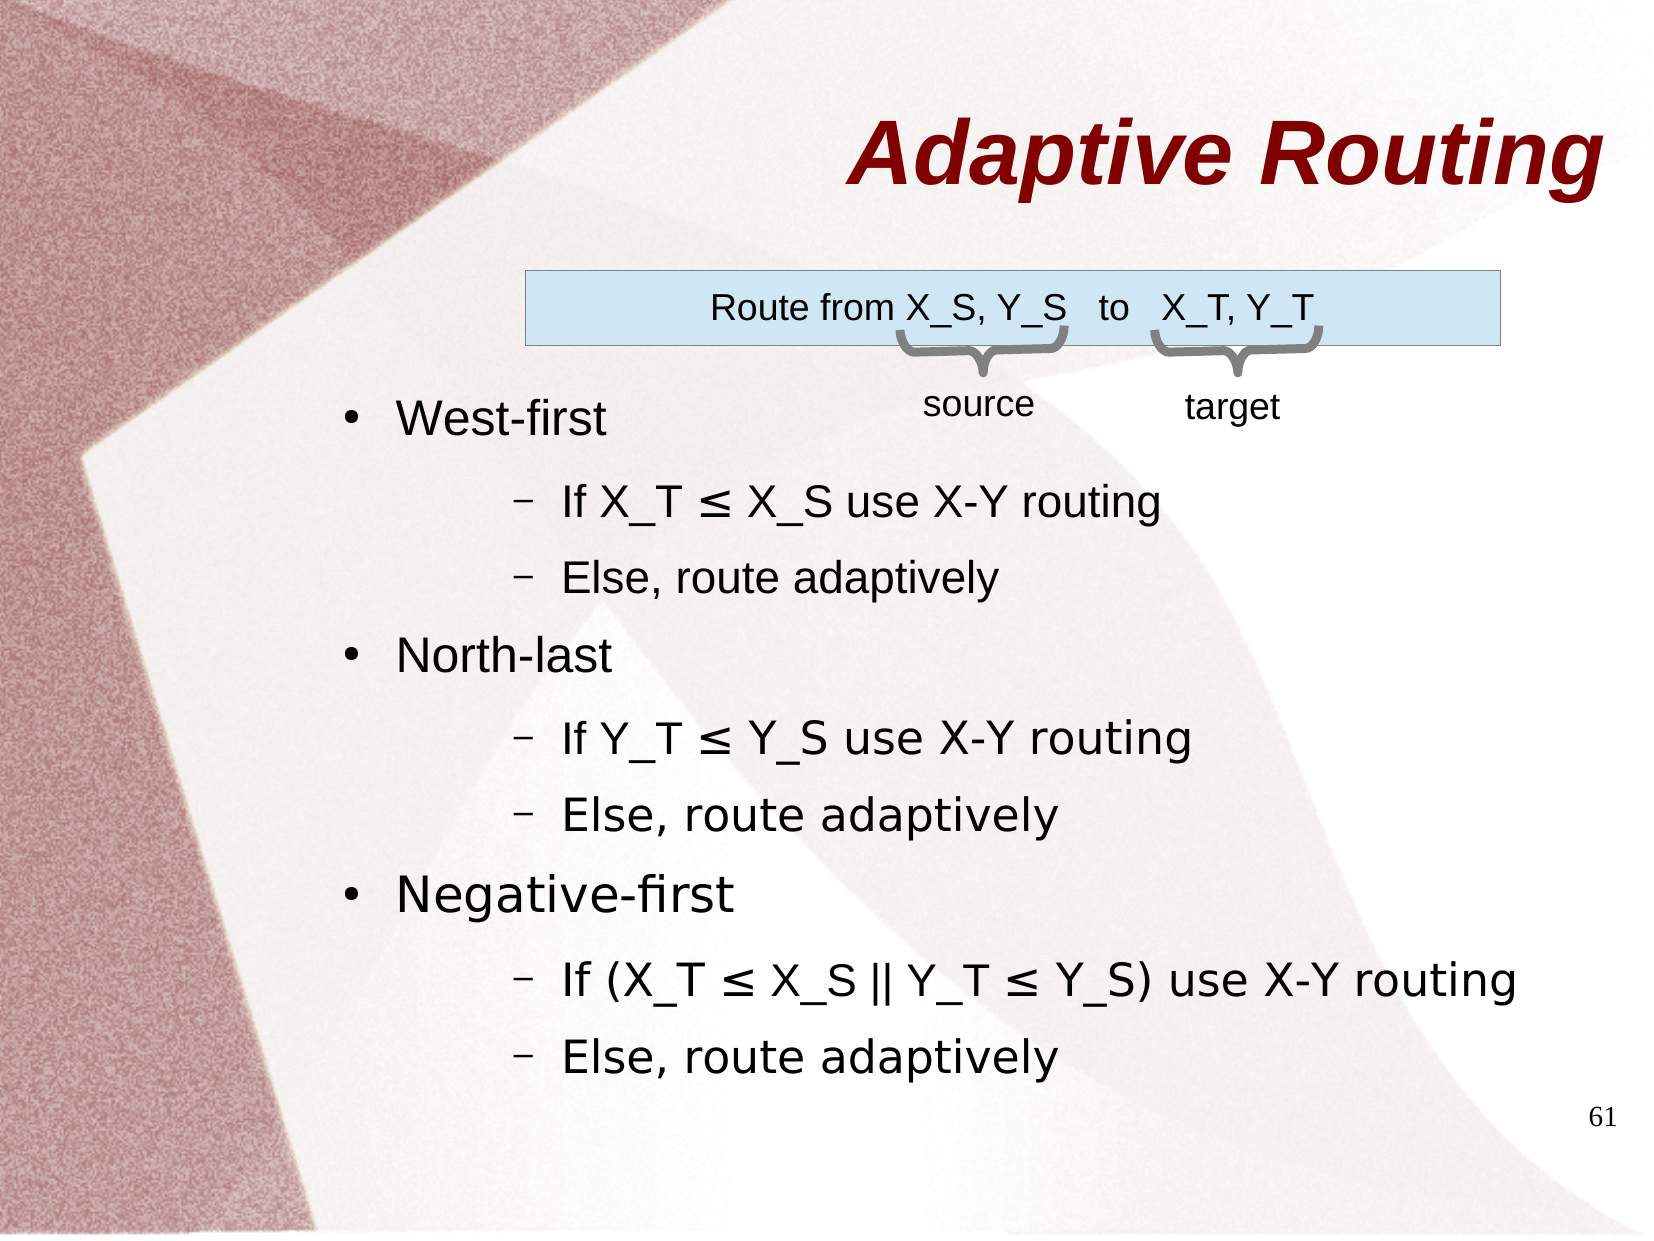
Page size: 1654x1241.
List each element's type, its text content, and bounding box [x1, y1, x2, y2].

text_box source [908, 375, 1051, 432]
text_box target [1170, 378, 1296, 436]
list West-first If X_T ≤ X_S use X-Y routing Else, route adaptively North-last If Y_T ≤ Y_S use X-Y routing Else, route adaptively Negative-first If (X_T ≤ X_S || Y_T ≤ Y_S) use X-Y routing Else, route adaptively [324, 390, 1601, 1085]
picture [0, 0, 1654, 1241]
text_box Route from X_S, Y_S to X_T, Y_T [525, 270, 1501, 346]
title Adaptive Routing [596, 49, 1607, 257]
